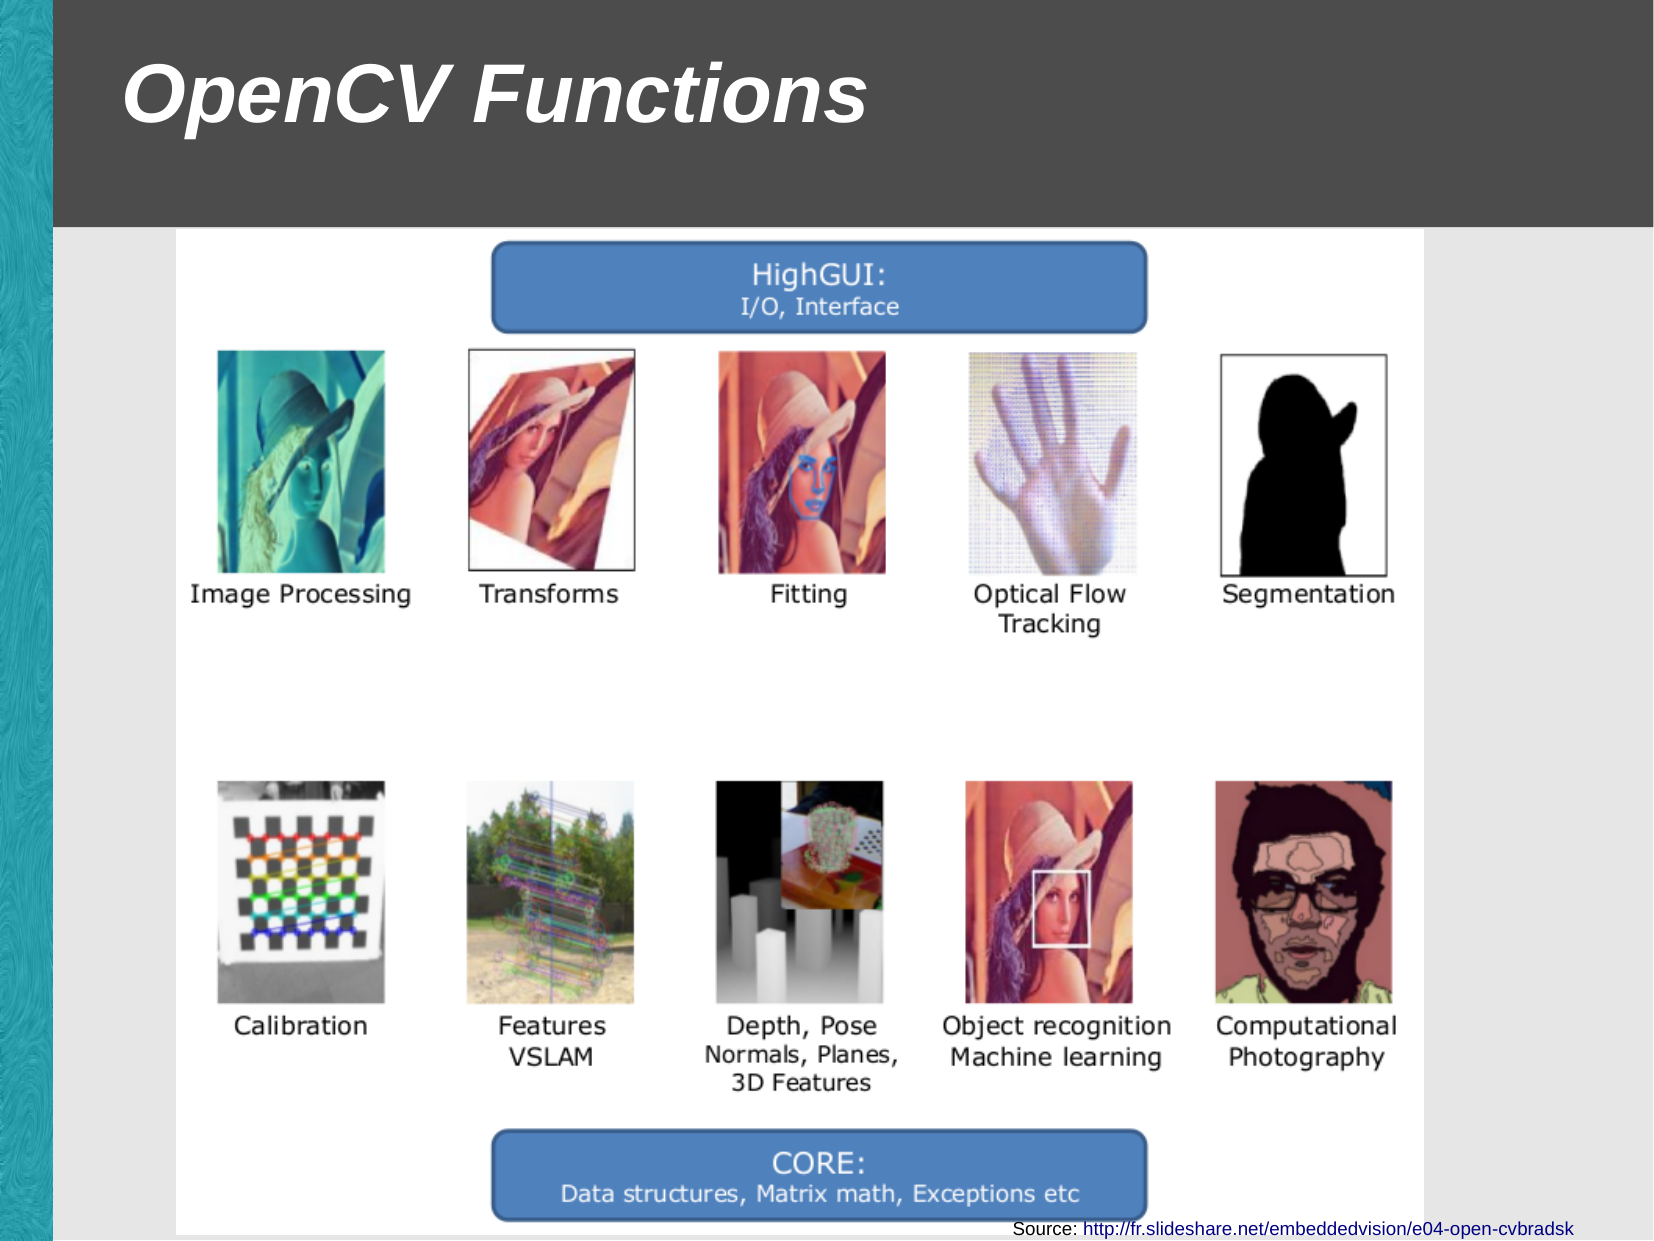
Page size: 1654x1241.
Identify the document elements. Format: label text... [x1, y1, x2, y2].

text_box Source: http://fr.slideshare.net/embeddedvision/e04-open-cvbradsk [998, 1210, 1654, 1241]
picture [0, 0, 53, 1241]
picture [176, 229, 1424, 1235]
title OpenCV Functions [121, 46, 1565, 141]
